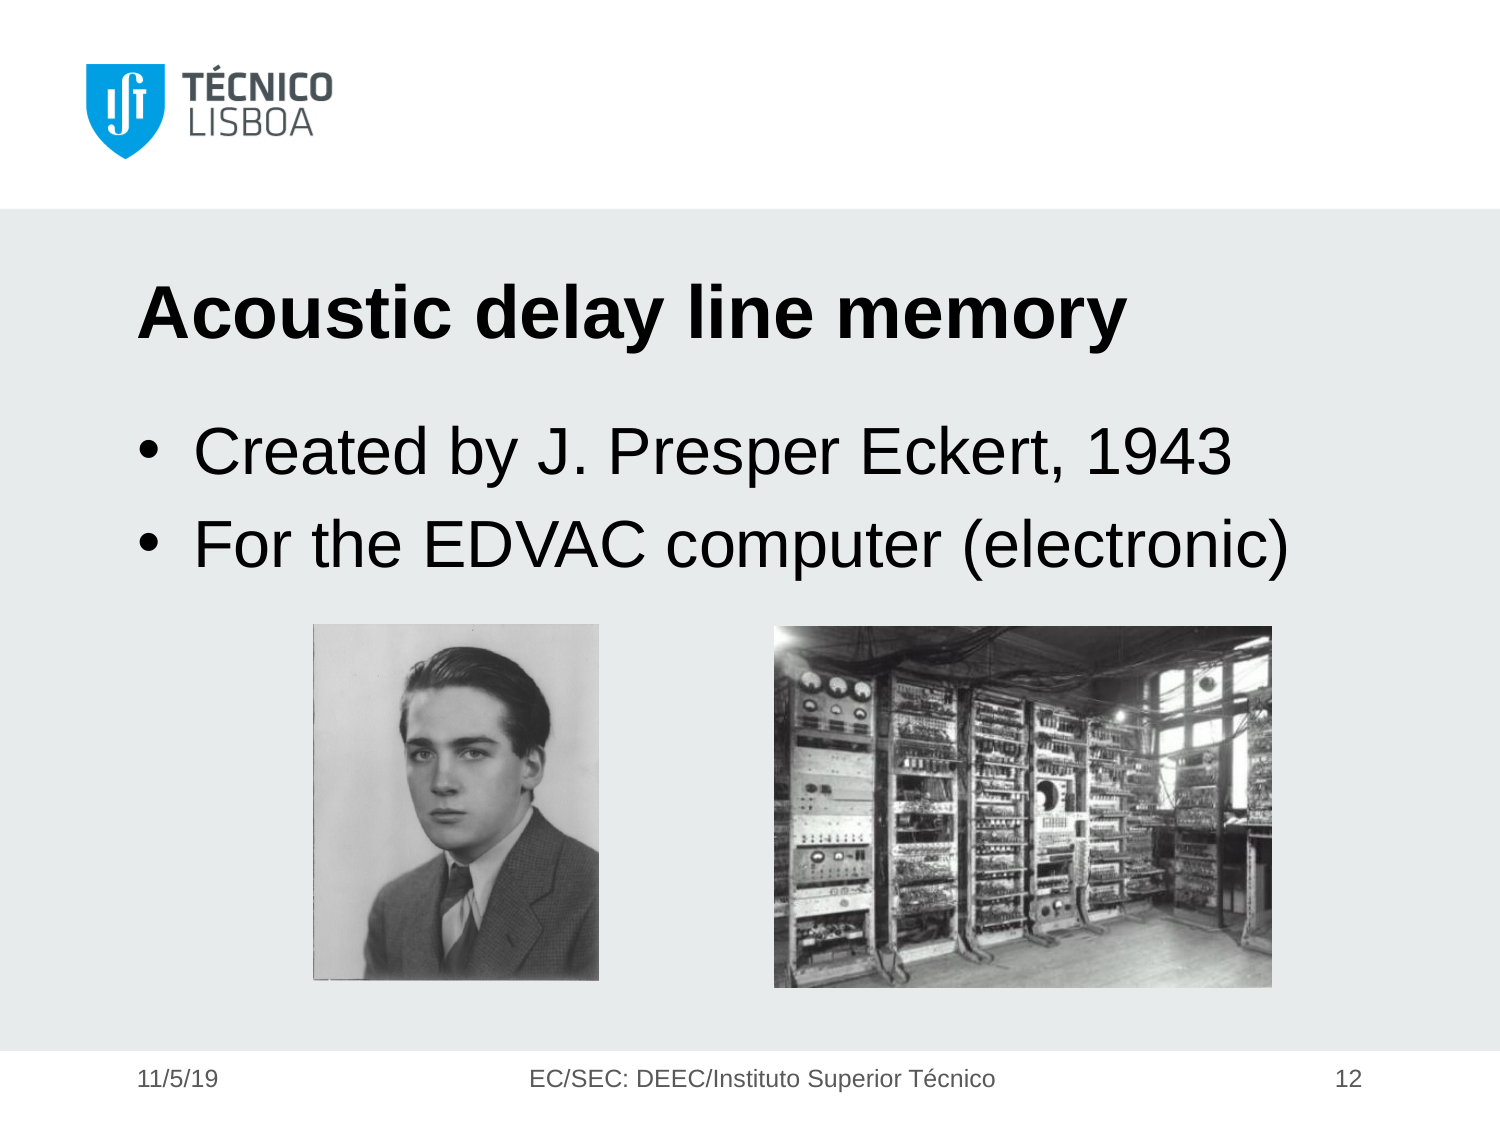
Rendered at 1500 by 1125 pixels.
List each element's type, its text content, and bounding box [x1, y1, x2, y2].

footer EC/SEC: DEEC/Instituto Superior Técnico [512, 1052, 1021, 1103]
title Acoustic delay line memory [121, 237, 1378, 381]
picture [0, 0, 1500, 1125]
slide_number 11/5/19 [121, 1052, 425, 1103]
slide_number <number> [1077, 1052, 1378, 1103]
list Created by J. Presper Eckert, 1943 For the EDVAC computer (electronic) [121, 400, 1378, 1005]
